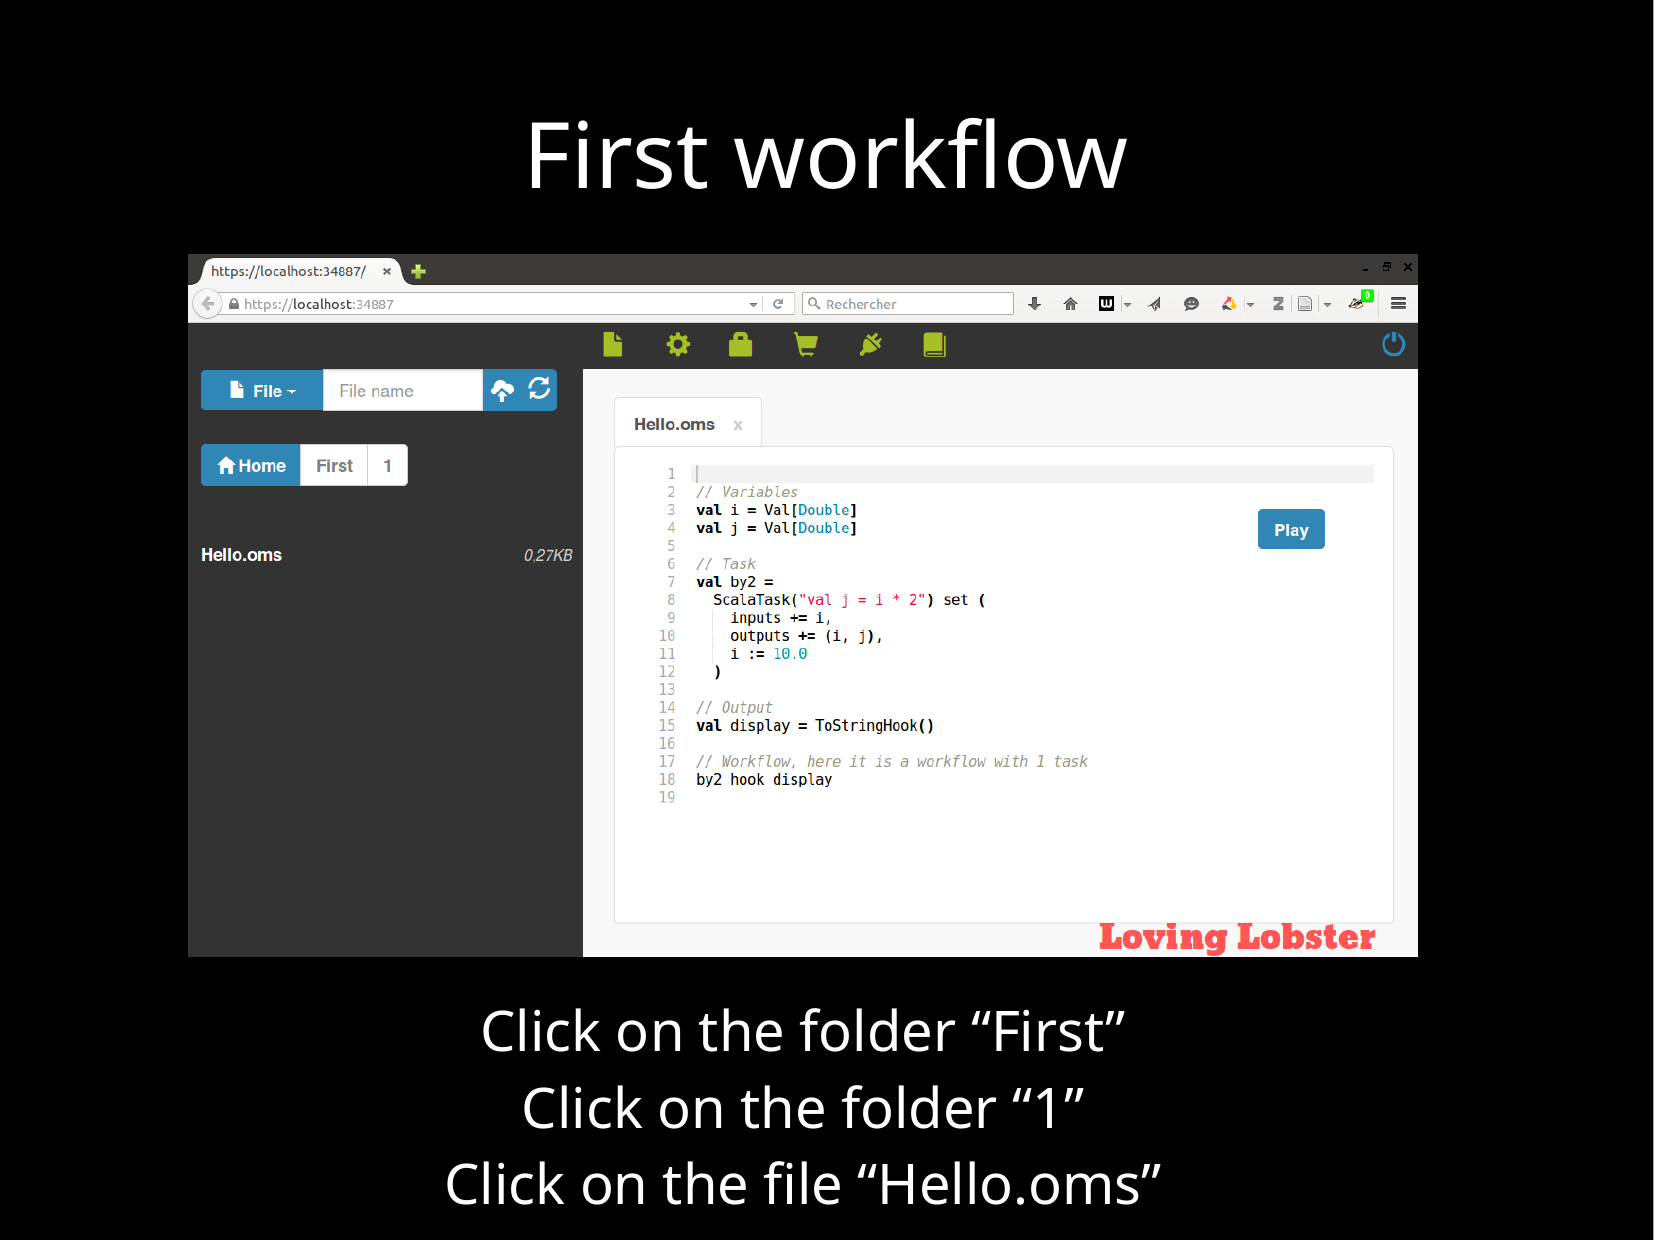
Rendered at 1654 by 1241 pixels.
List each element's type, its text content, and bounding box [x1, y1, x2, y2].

list Click on the folder “First” Click on the folder “1” Click on the file “Hello.oms” [59, 992, 1548, 1222]
picture [188, 254, 1418, 957]
title First workflow [82, 49, 1571, 257]
